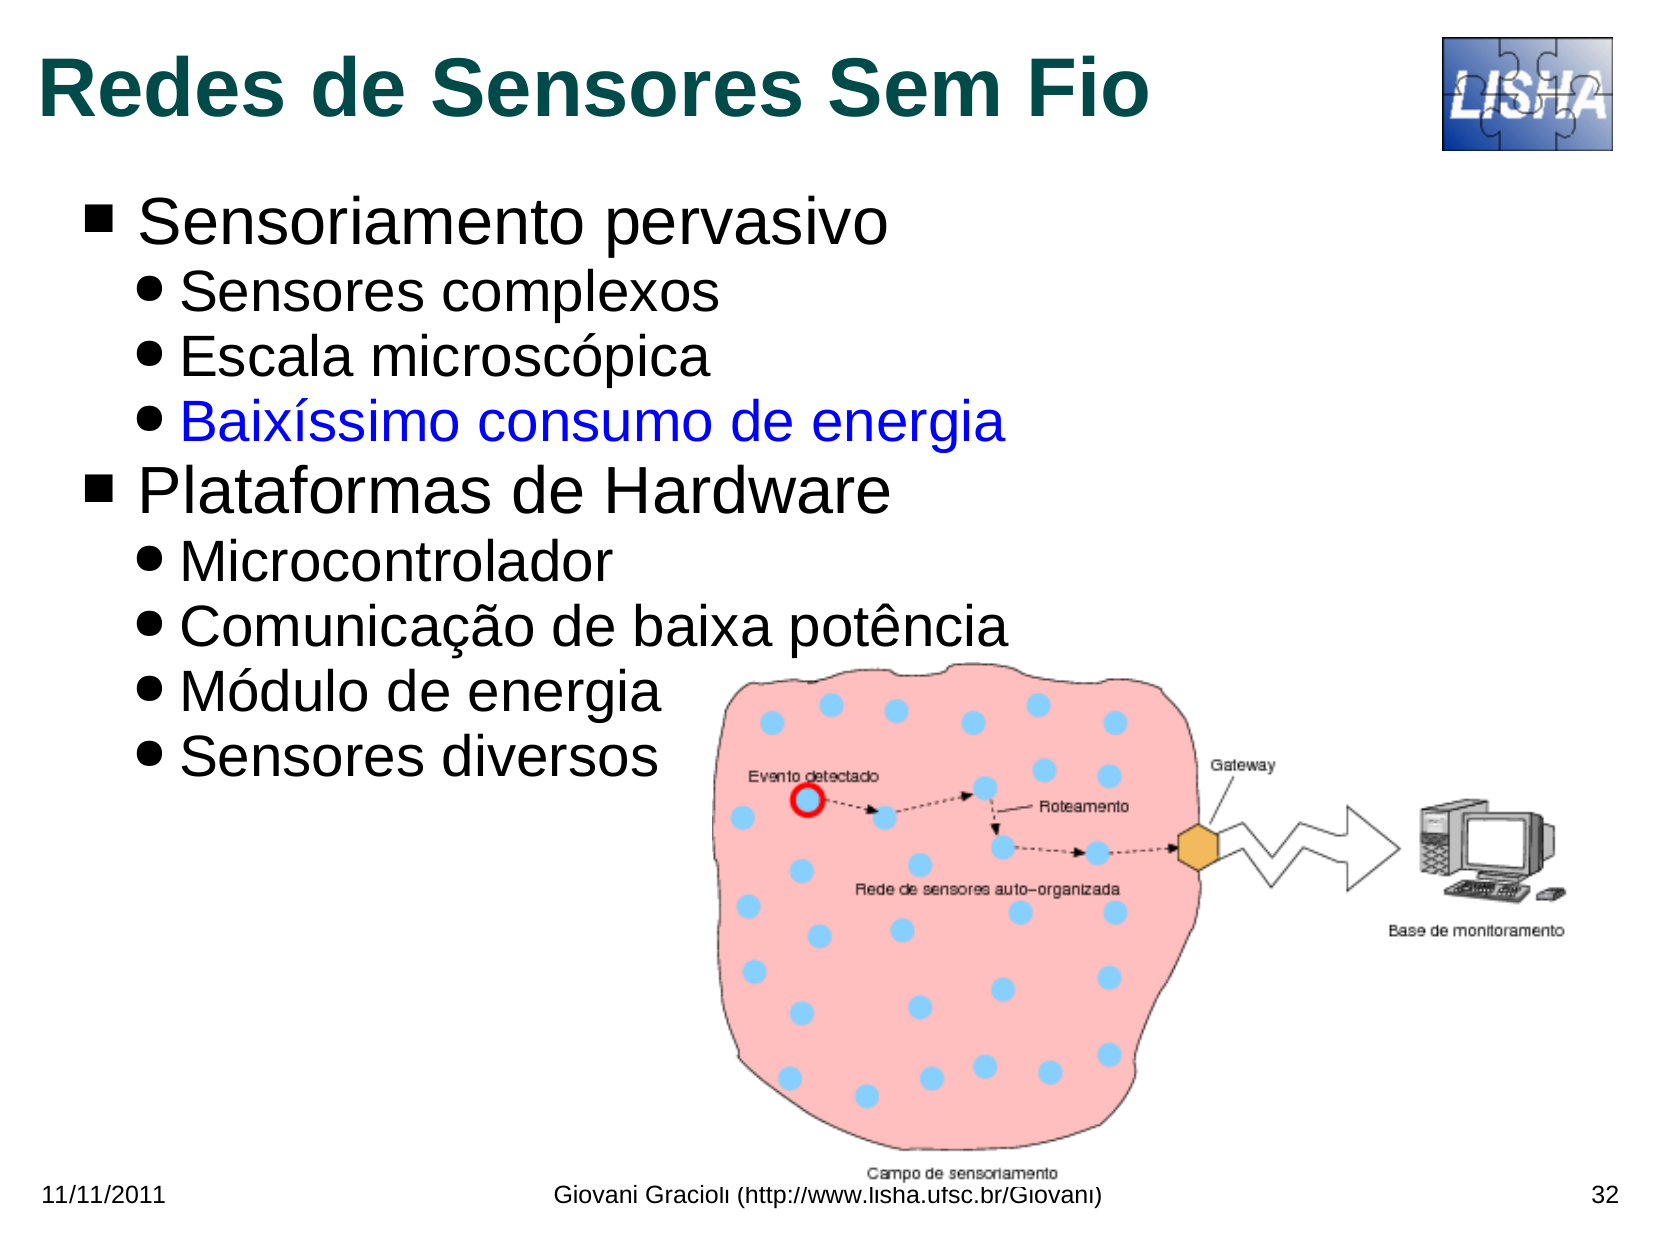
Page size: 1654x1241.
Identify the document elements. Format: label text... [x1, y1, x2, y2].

title Redes de Sensores Sem Fio [37, 37, 1426, 151]
list Sensoriamento pervasivo Sensores complexos Escala microscópica Baixíssimo consumo de energia Plataformas de Hardware Microcontrolador Comunicação de baixa potência Módulo de energia Sensores diversos [37, 183, 1613, 1122]
picture [712, 1122, 1591, 1187]
picture [1442, 37, 1613, 151]
